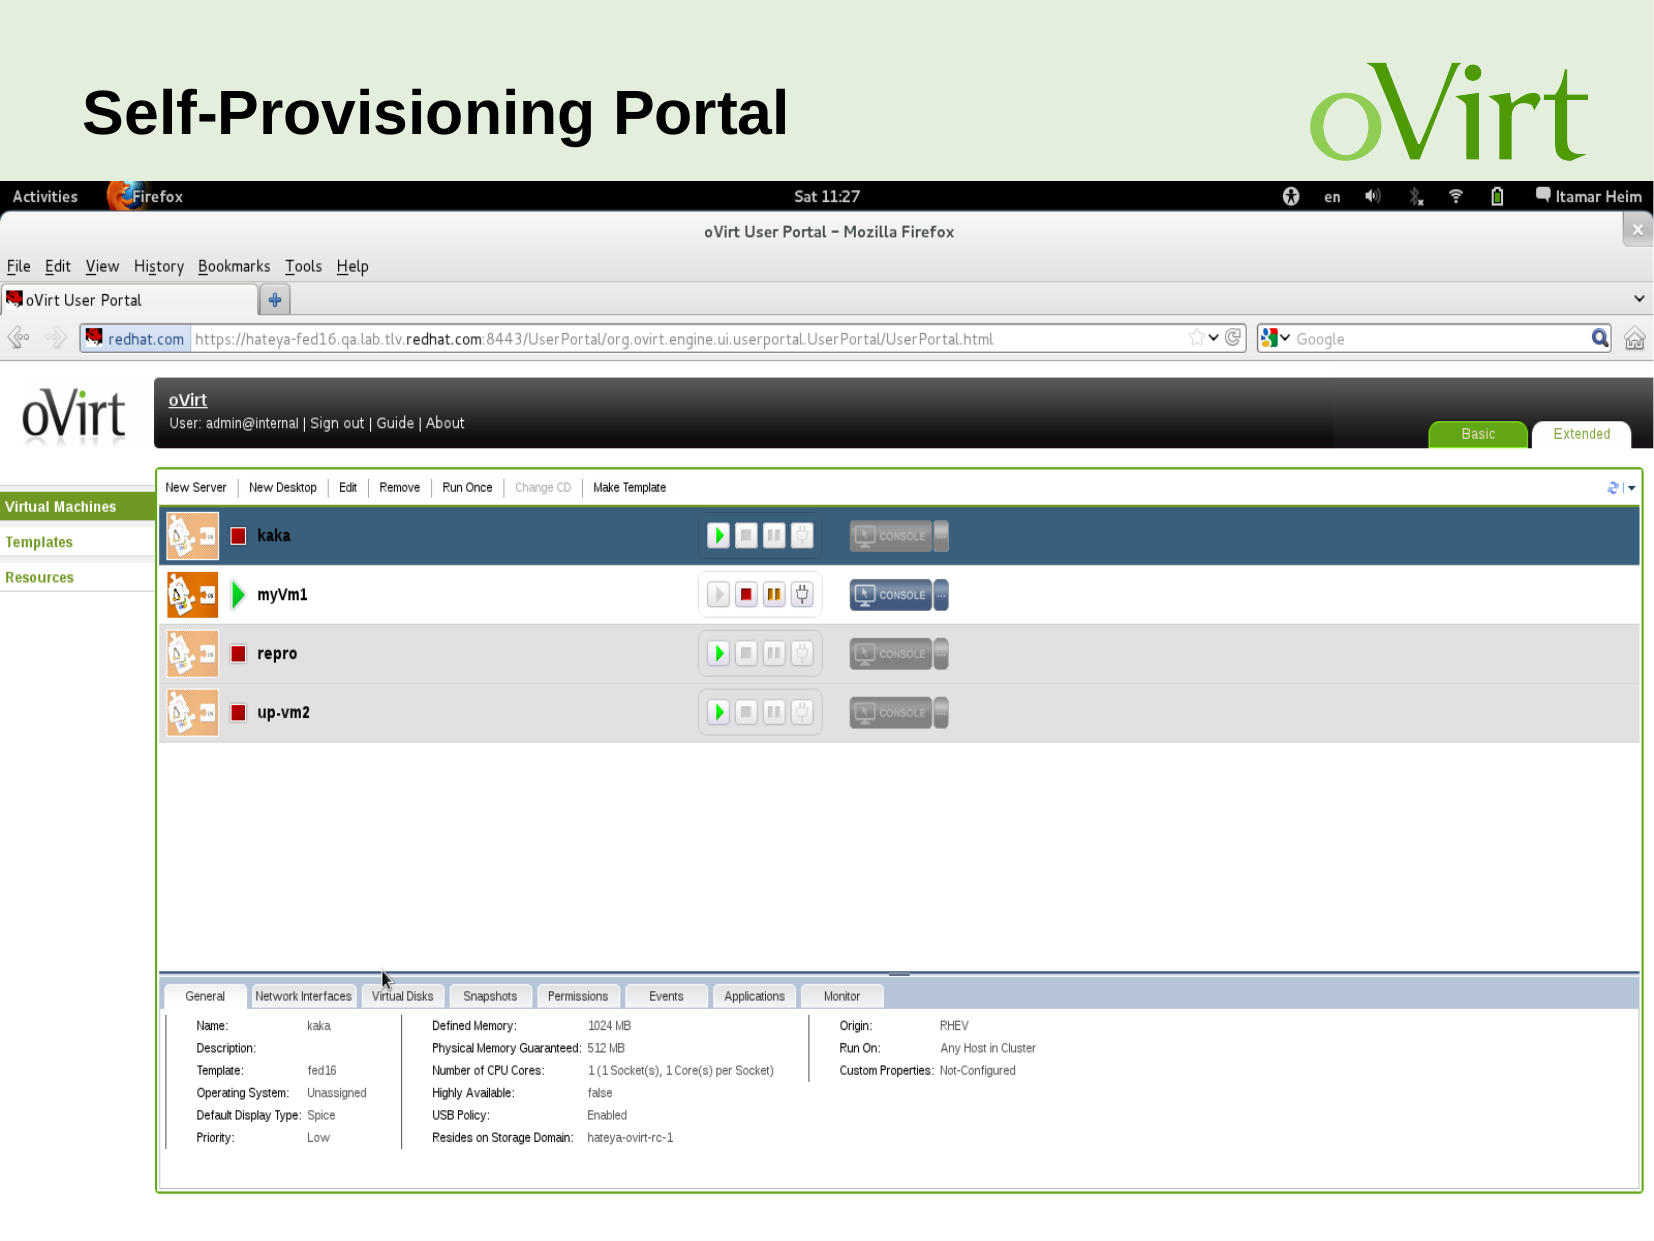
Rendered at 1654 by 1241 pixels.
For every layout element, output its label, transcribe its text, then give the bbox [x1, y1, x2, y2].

picture [0, 181, 1654, 1241]
title Self-Provisioning Portal [82, 37, 1571, 181]
